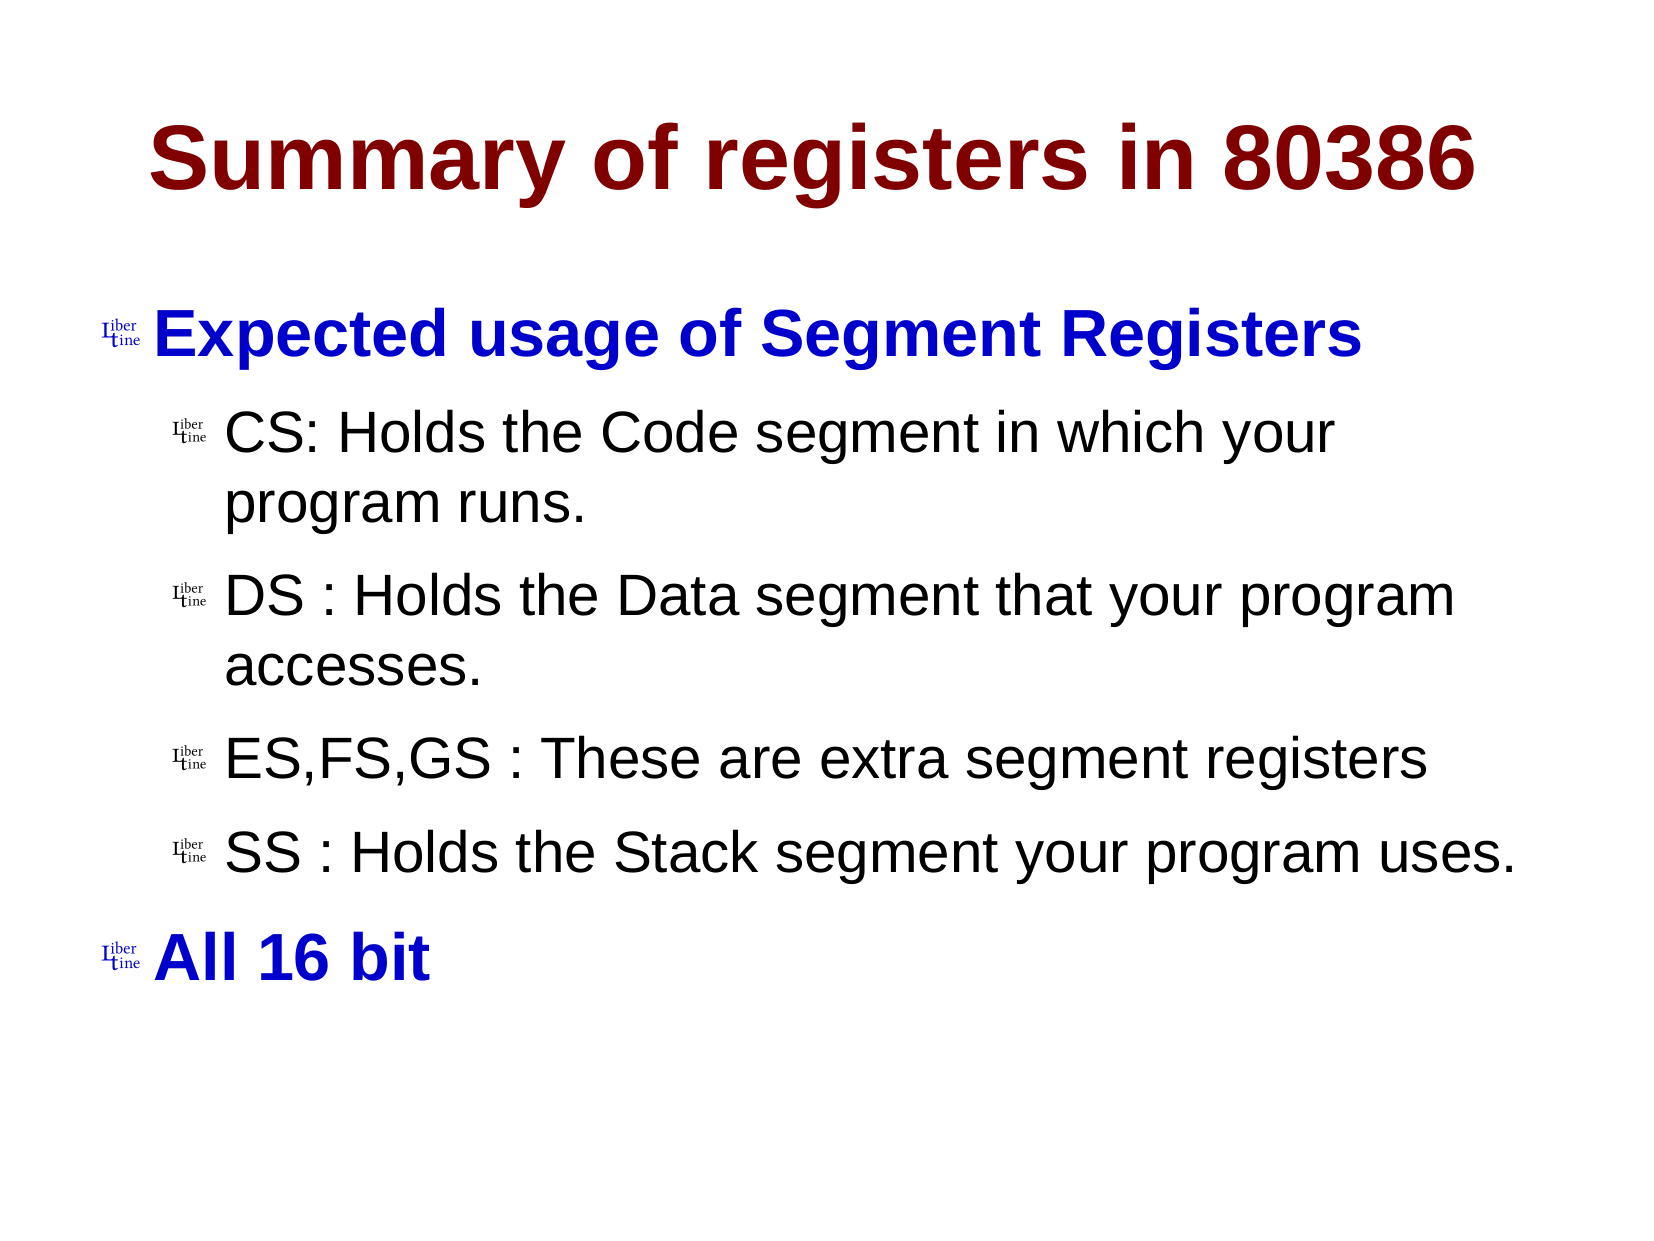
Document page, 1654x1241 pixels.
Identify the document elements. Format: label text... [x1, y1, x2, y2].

title Summary of registers in 80386 [82, 49, 1571, 257]
list Expected usage of Segment Registers CS: Holds the Code segment in which your program runs. DS : Holds the Data segment that your program accesses. ES,FS,GS : These are extra segment registers SS : Holds the Stack segment your program uses. All 16 bit [82, 290, 1571, 1010]
